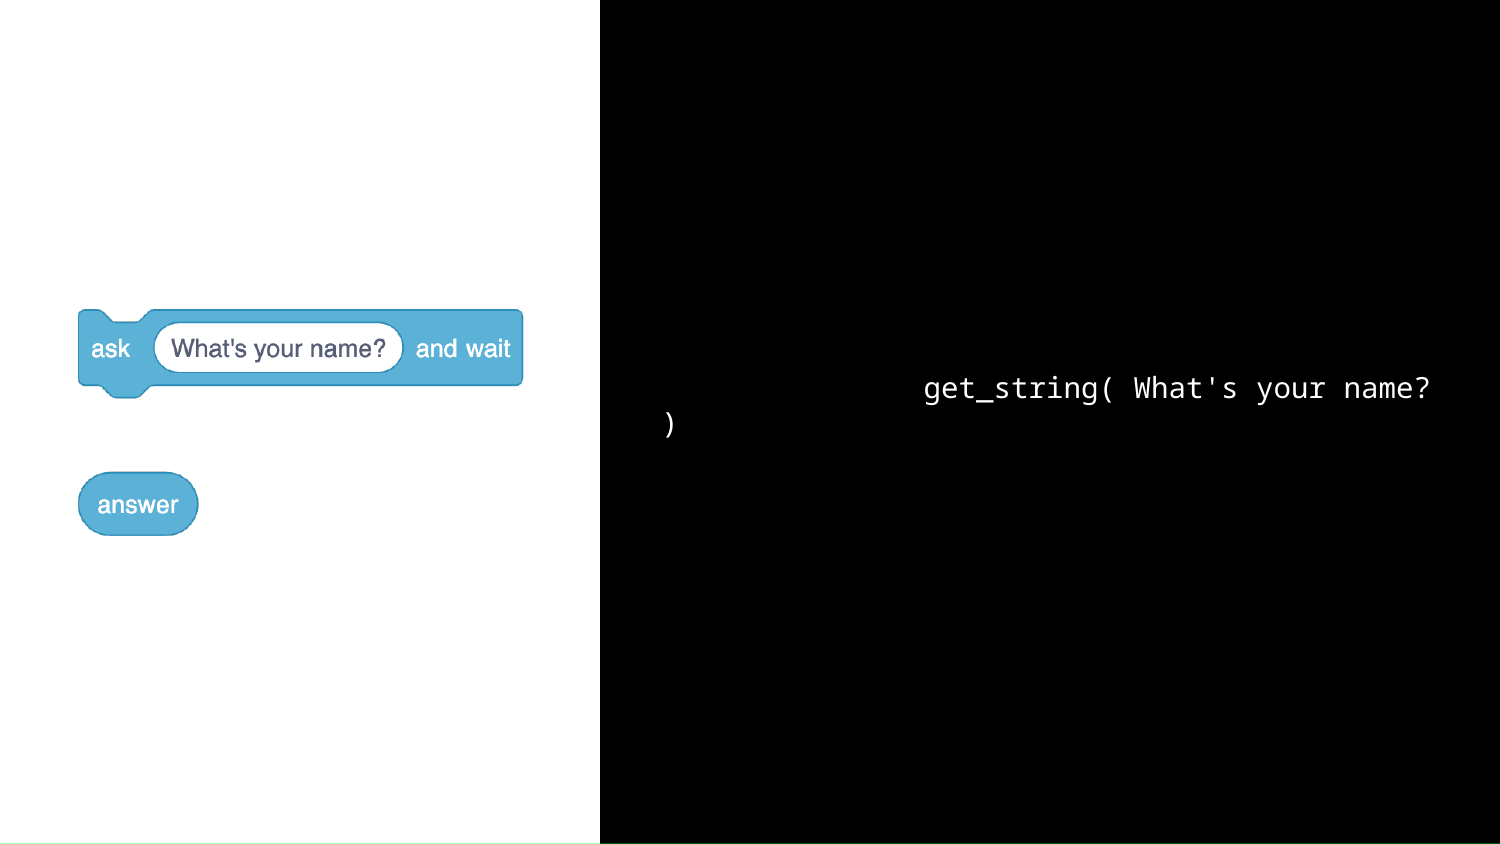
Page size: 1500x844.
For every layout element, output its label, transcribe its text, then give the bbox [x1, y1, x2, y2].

picture [75, 308, 525, 536]
text_box string answer = get_string("What's your name? "); printf("hello, %s", answer); [628, 249, 1472, 594]
text_box [0, 0, 1500, 844]
